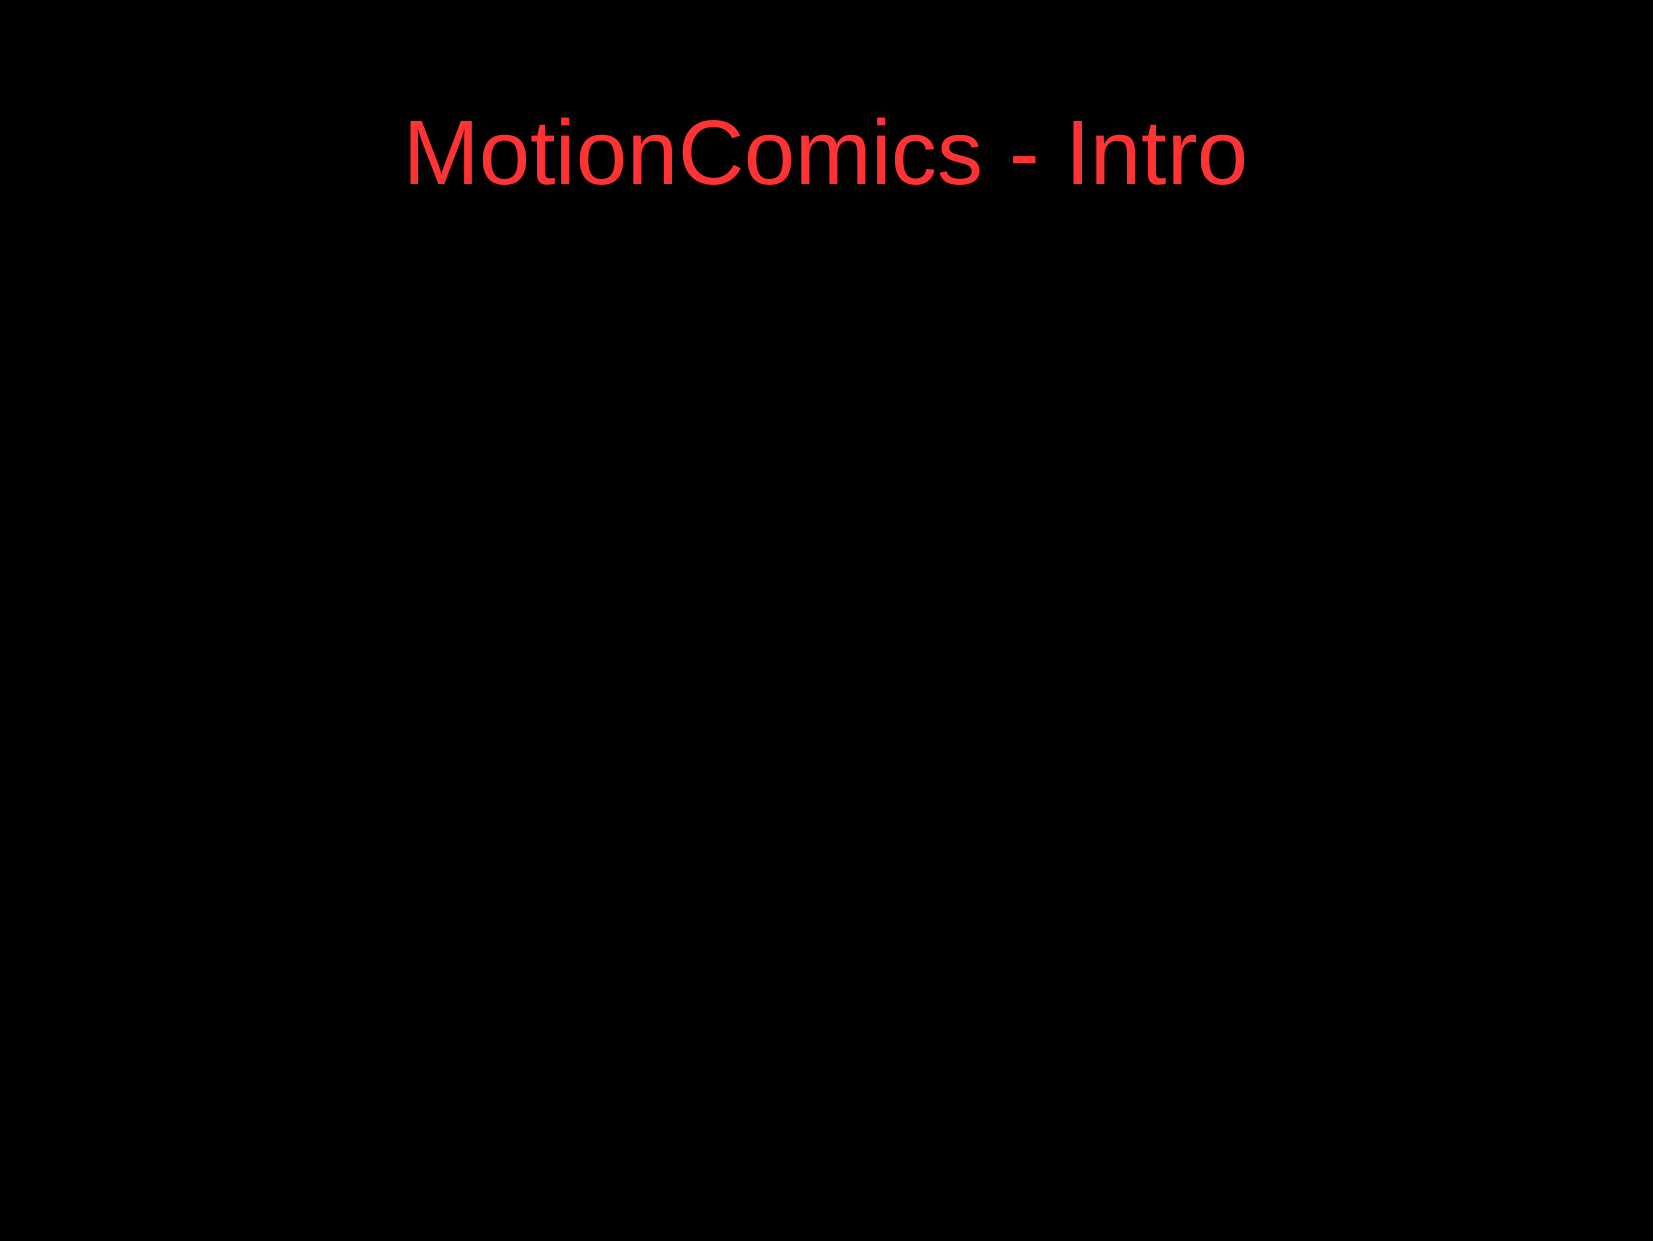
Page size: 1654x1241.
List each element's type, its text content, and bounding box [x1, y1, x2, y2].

title MotionComics - Intro [82, 49, 1571, 257]
